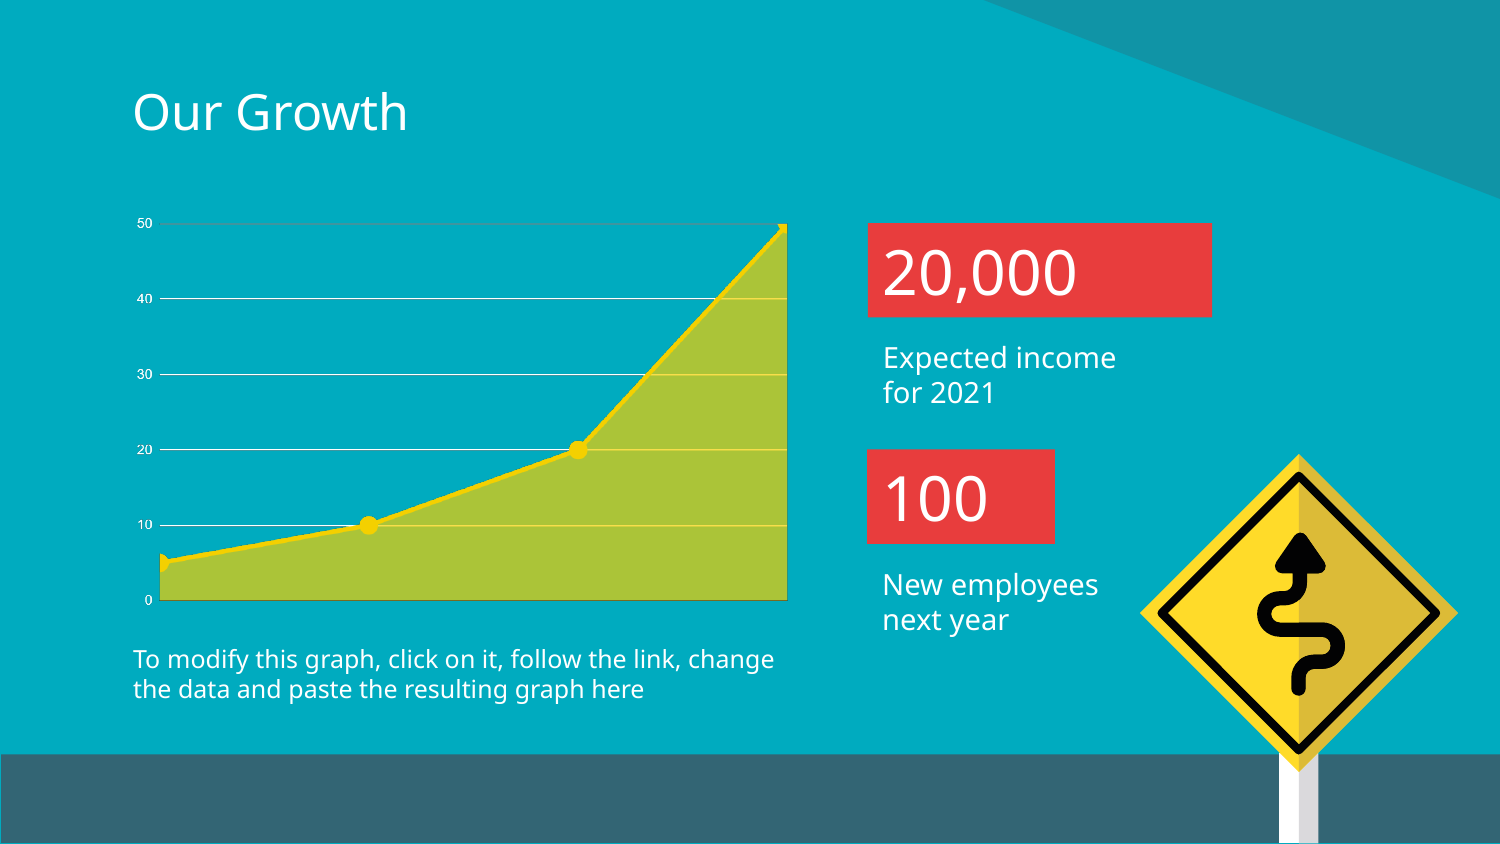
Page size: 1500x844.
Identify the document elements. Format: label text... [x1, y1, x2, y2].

title Our Growth [116, 63, 1383, 158]
title 20,000 [867, 223, 1213, 318]
subtitle Expected income for 2021 [867, 324, 1168, 430]
picture [107, 195, 809, 629]
subtitle To modify this graph, click on it, follow the link, change the data and paste the resulting graph here [118, 629, 799, 724]
subtitle New employees next year [867, 551, 1168, 656]
title 100 [867, 449, 1055, 544]
text_box [1168, 454, 1458, 844]
